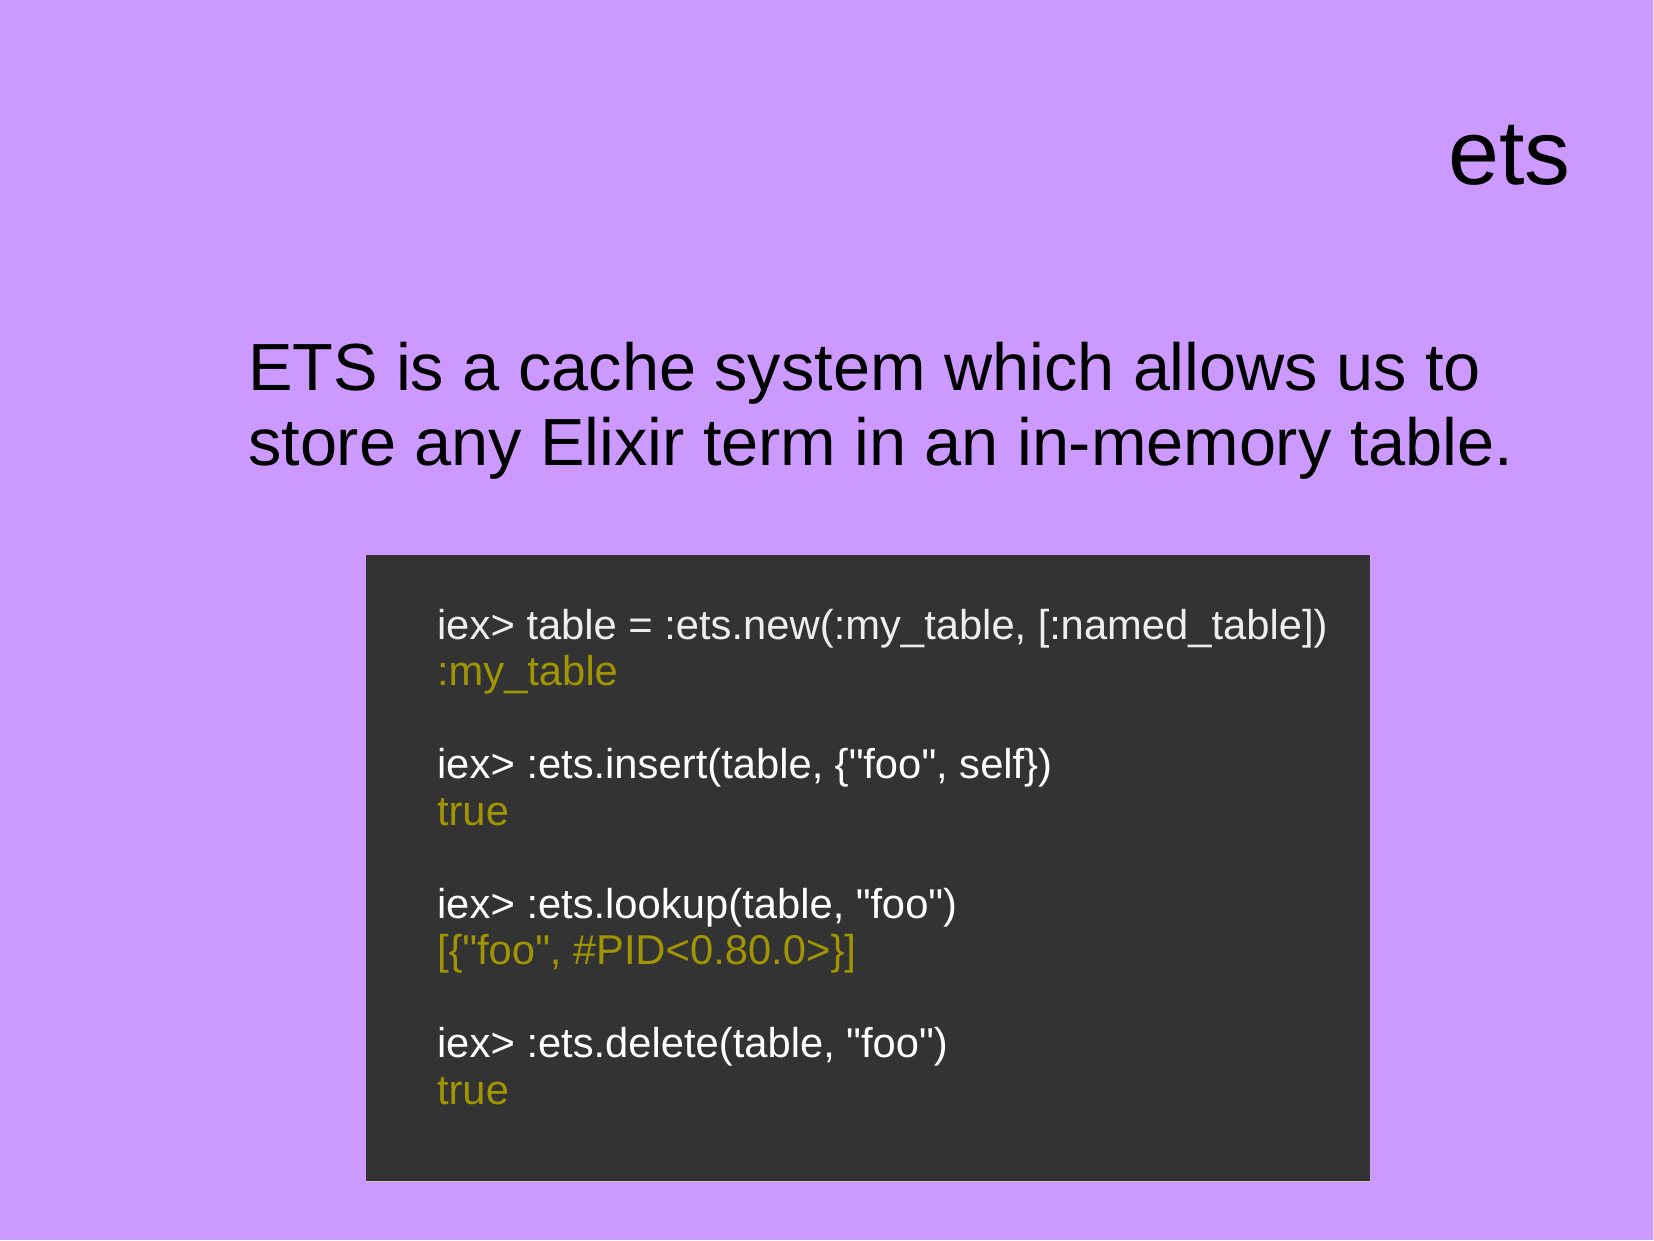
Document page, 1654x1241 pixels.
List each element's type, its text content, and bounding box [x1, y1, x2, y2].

list ETS is a cache system which allows us to store any Elixir term in an in-memory table. [177, 330, 1565, 508]
title ets [82, 49, 1571, 257]
list iex> table = :ets.new(:my_table, [:named_table]) :my_table iex> :ets.insert(table, {"foo", self}) true iex> :ets.lookup(table, "foo") [{"foo", #PID<0.80.0>}] iex> :ets.delete(table, "foo") true [366, 555, 1371, 1182]
